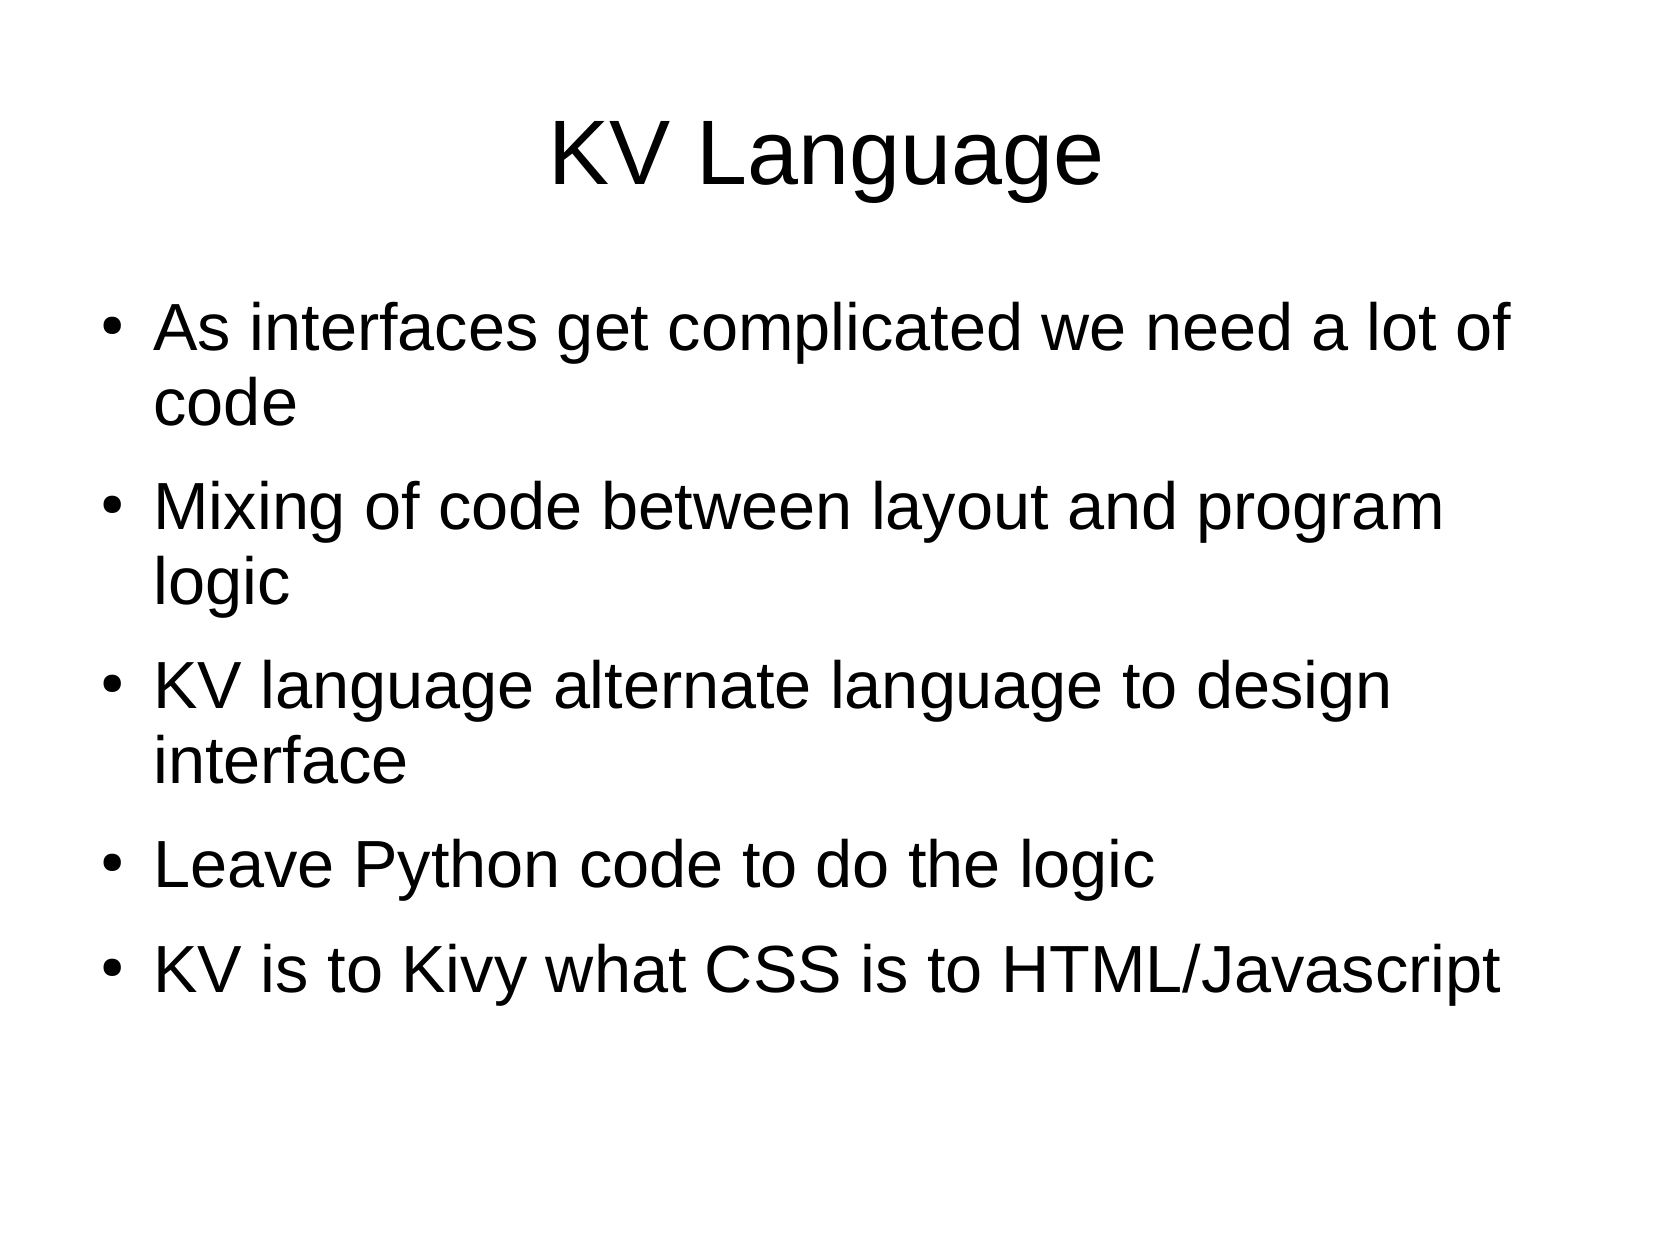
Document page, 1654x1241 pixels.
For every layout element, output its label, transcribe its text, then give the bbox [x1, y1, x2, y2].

title KV Language [82, 49, 1571, 257]
list As interfaces get complicated we need a lot of code Mixing of code between layout and program logic KV language alternate language to design interface Leave Python code to do the logic KV is to Kivy what CSS is to HTML/Javascript [82, 290, 1571, 1010]
